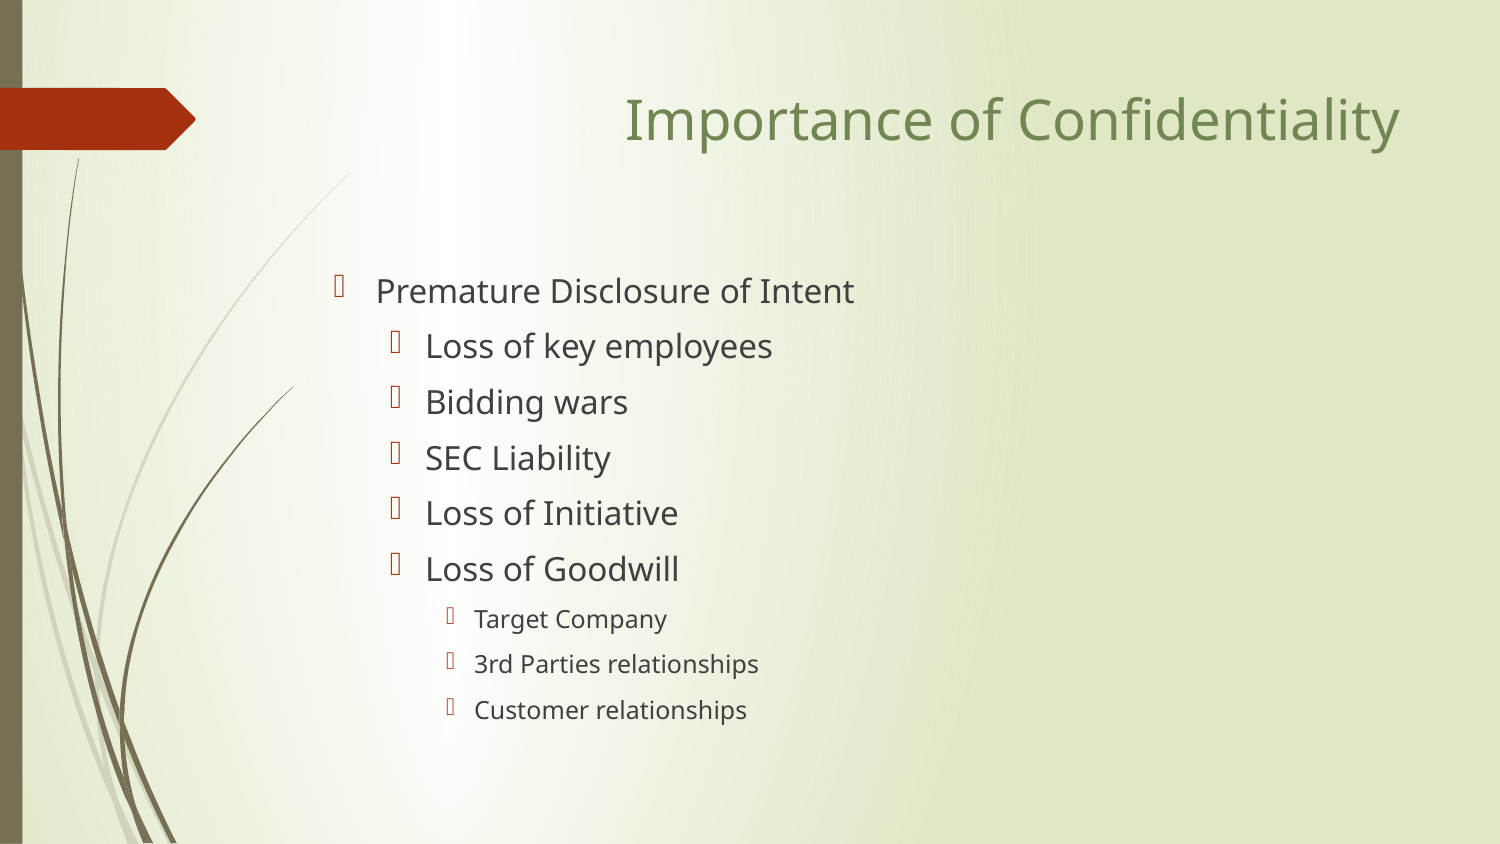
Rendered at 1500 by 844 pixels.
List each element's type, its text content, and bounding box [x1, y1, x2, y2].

list Premature Disclosure of Intent Loss of key employees Bidding wars SEC Liability Loss of Initiative Loss of Goodwill Target Company 3rd Parties relationships Customer relationships [318, 262, 1416, 728]
title Importance of Confidentiality [319, 76, 1416, 235]
